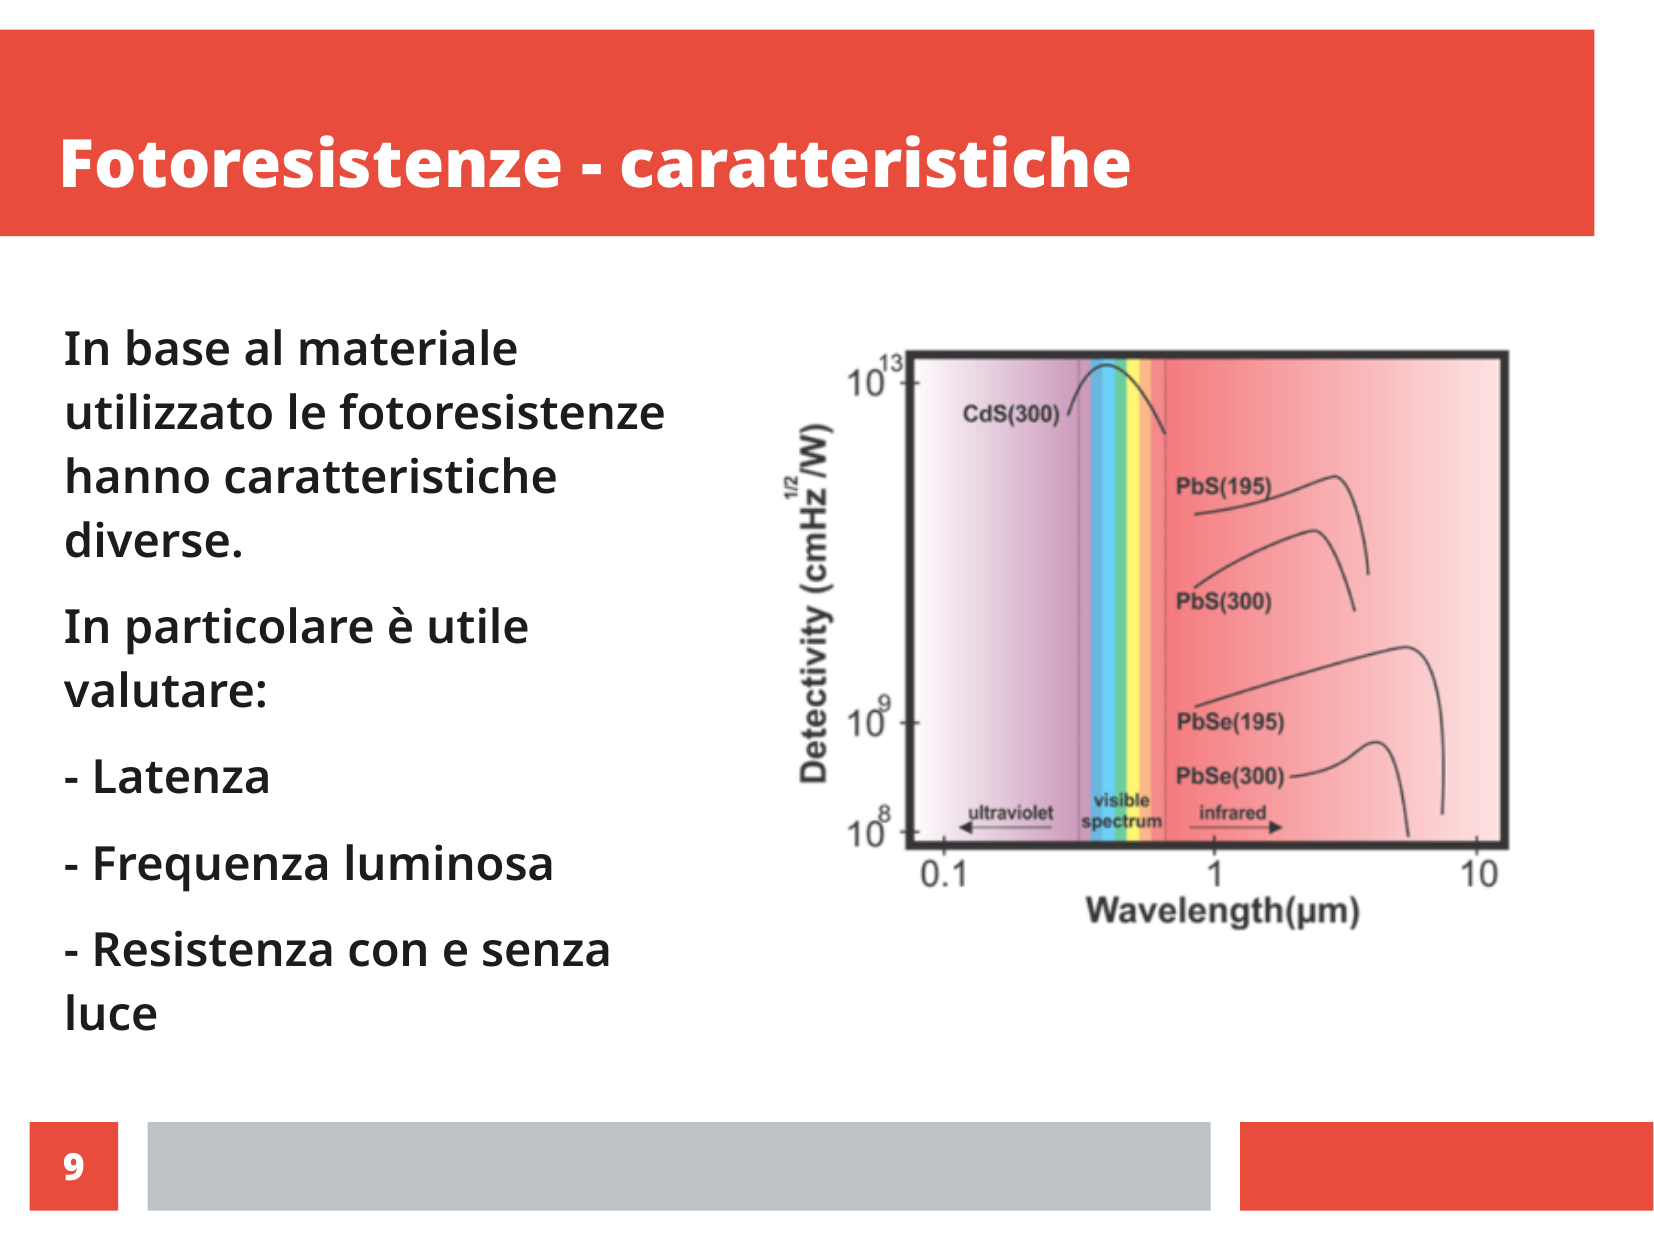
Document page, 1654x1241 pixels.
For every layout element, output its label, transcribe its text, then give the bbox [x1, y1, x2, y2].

list In base al materiale utilizzato le fotoresistenze hanno caratteristiche diverse. In particolare è utile valutare: - Latenza - Frequenza luminosa - Resistenza con e senza luce [63, 315, 709, 1051]
picture [708, 300, 1591, 976]
title Fotoresistenze - caratteristiche [59, 59, 1595, 207]
